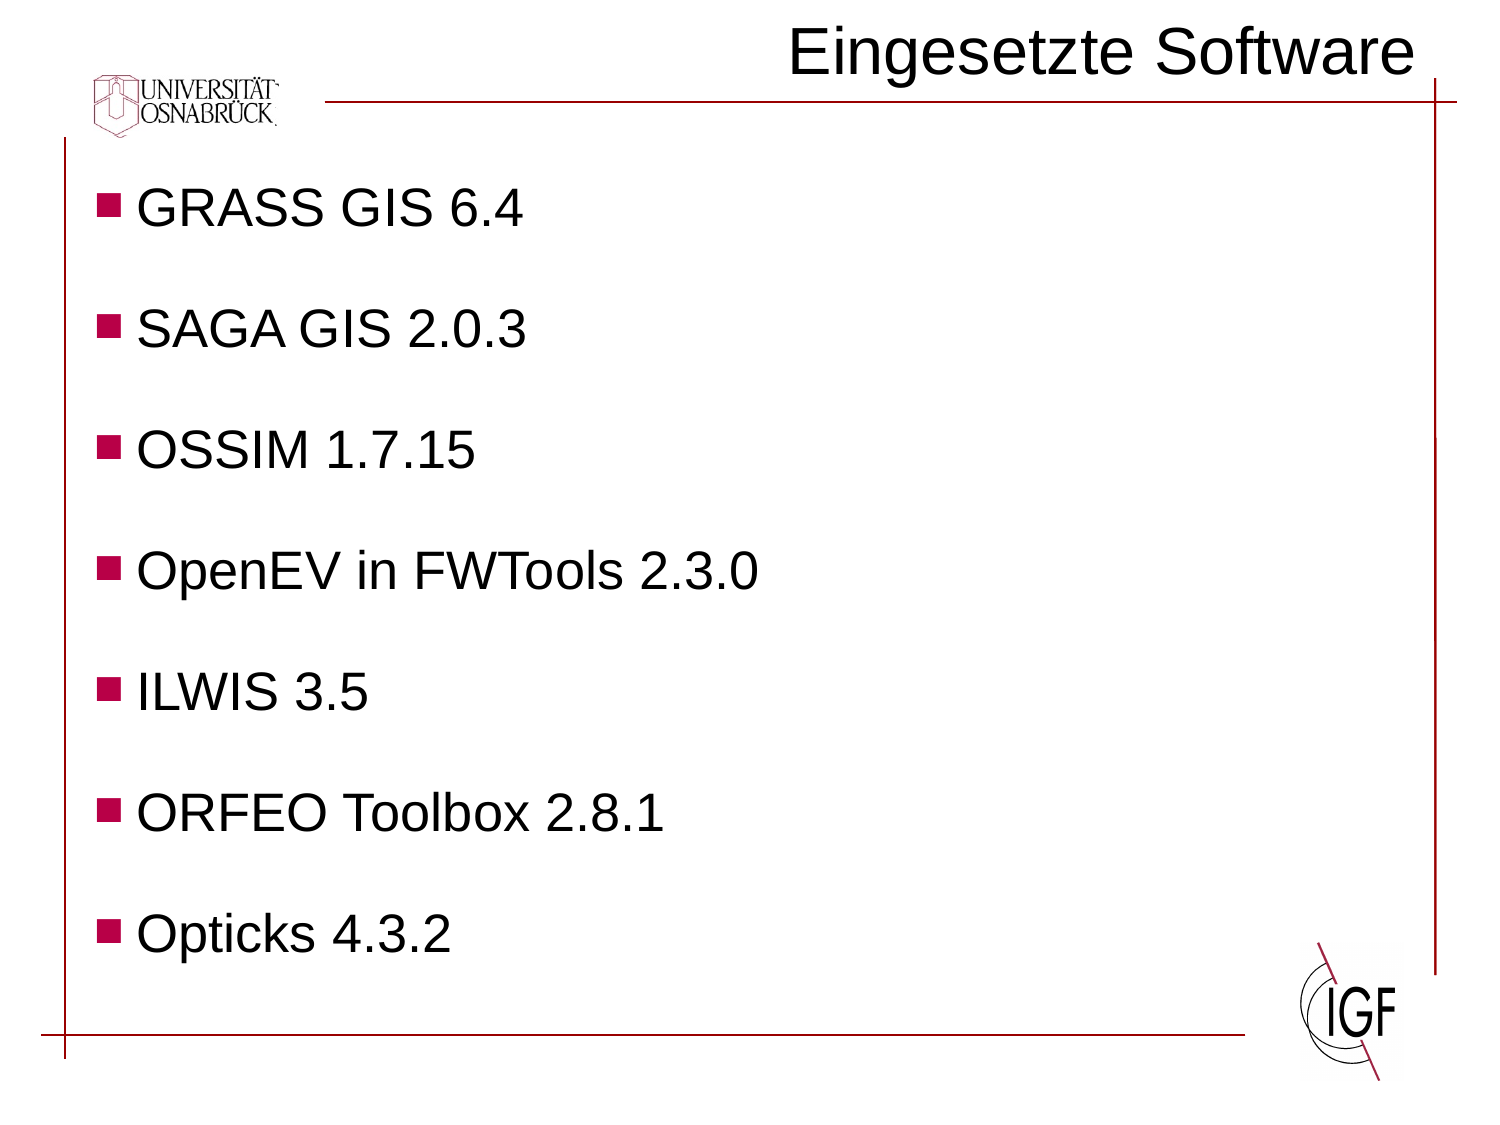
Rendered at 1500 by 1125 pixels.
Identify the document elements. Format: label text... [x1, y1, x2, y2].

subtitle GRASS GIS 6.4 SAGA GIS 2.0.3 OSSIM 1.7.15 OpenEV in FWTools 2.3.0 ILWIS 3.5 ORFEO Toolbox 2.8.1 Opticks 4.3.2 [96, 177, 1447, 1011]
picture [93, 75, 279, 138]
title Eingesetzte Software [290, 13, 1418, 89]
picture [1300, 1011, 1404, 1081]
